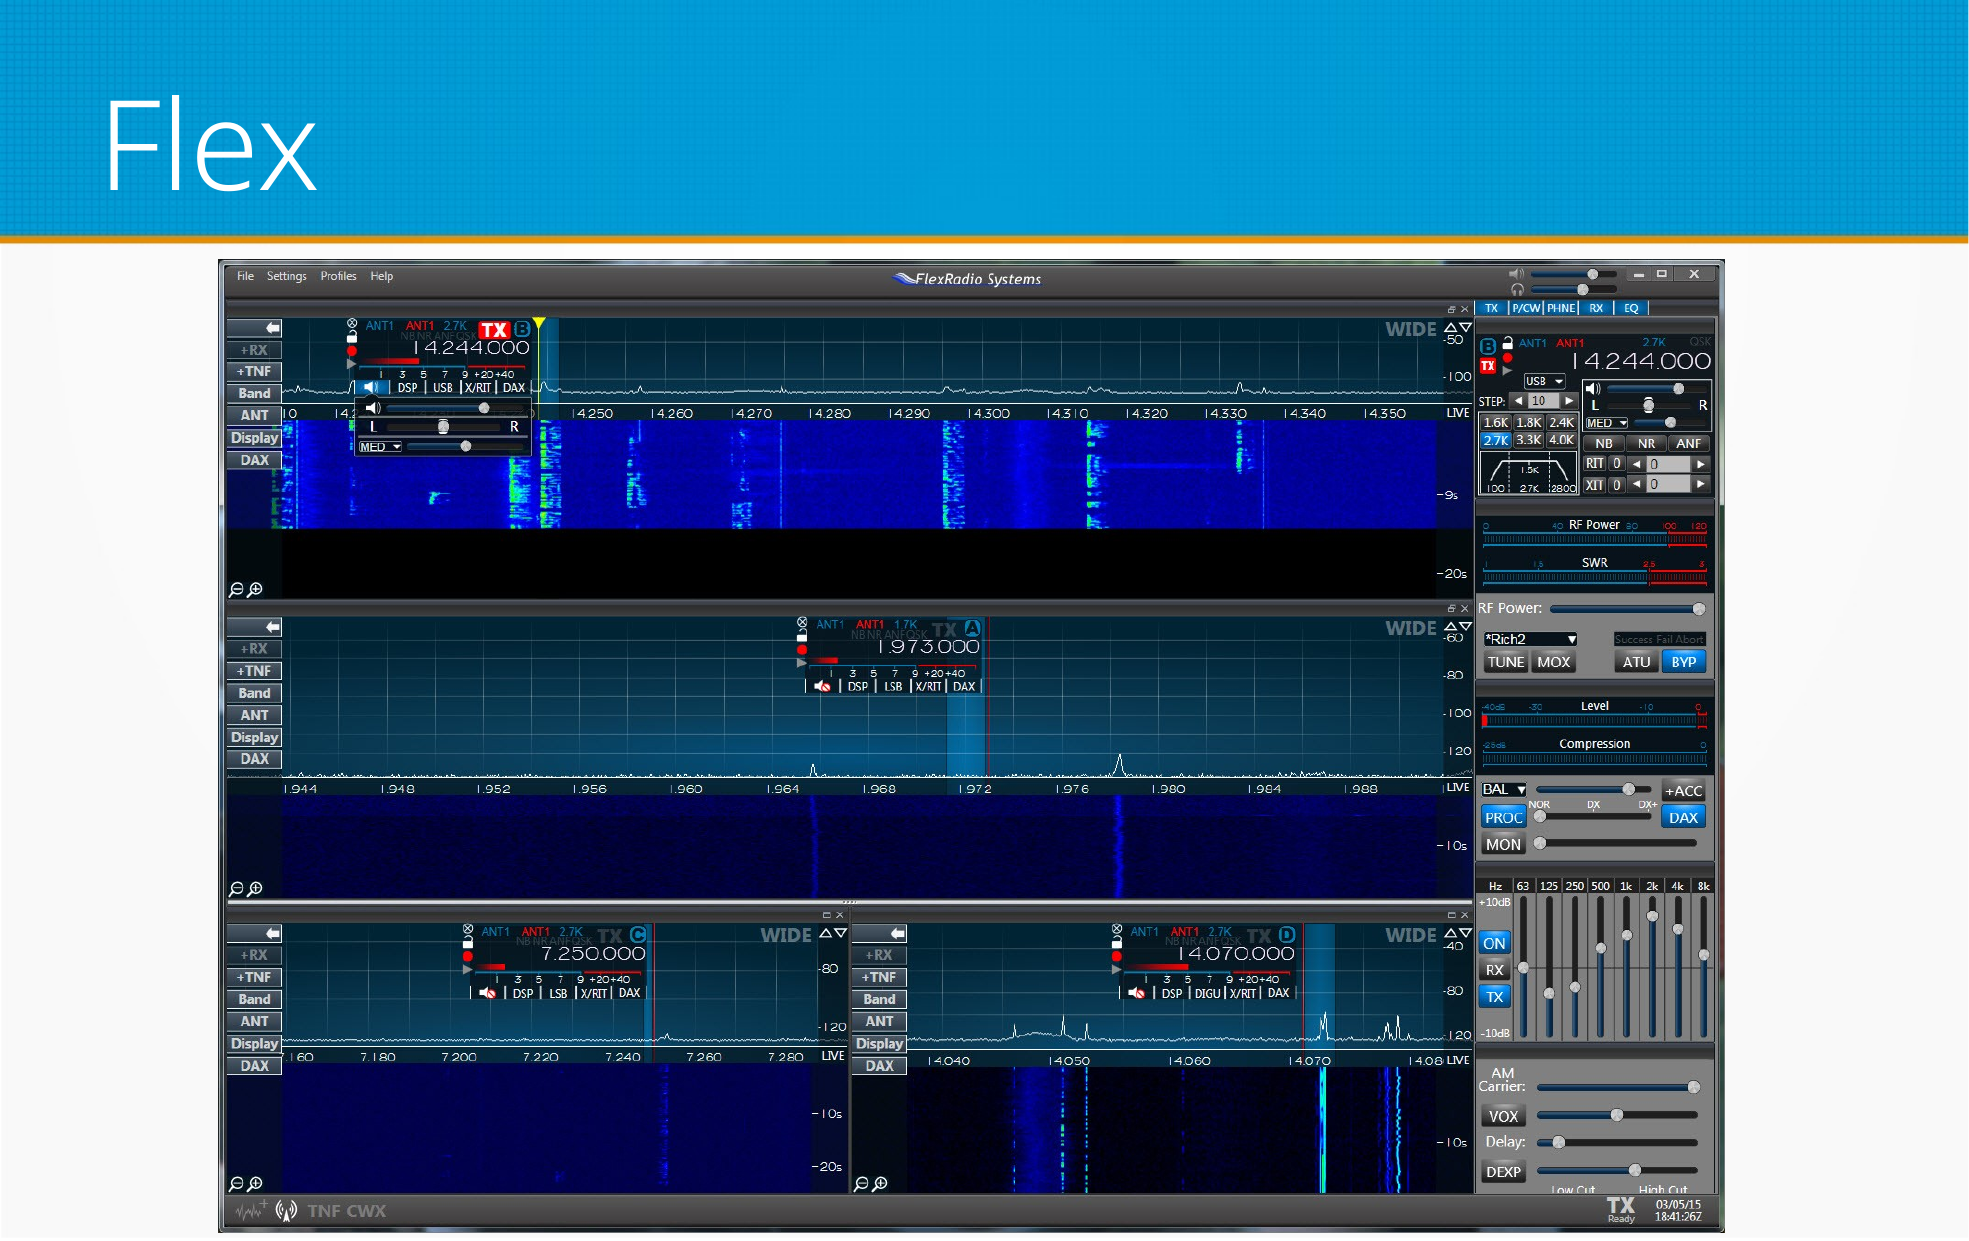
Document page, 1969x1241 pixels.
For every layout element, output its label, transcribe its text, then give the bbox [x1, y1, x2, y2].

title Flex [98, 19, 1870, 227]
picture [0, 233, 1969, 1241]
